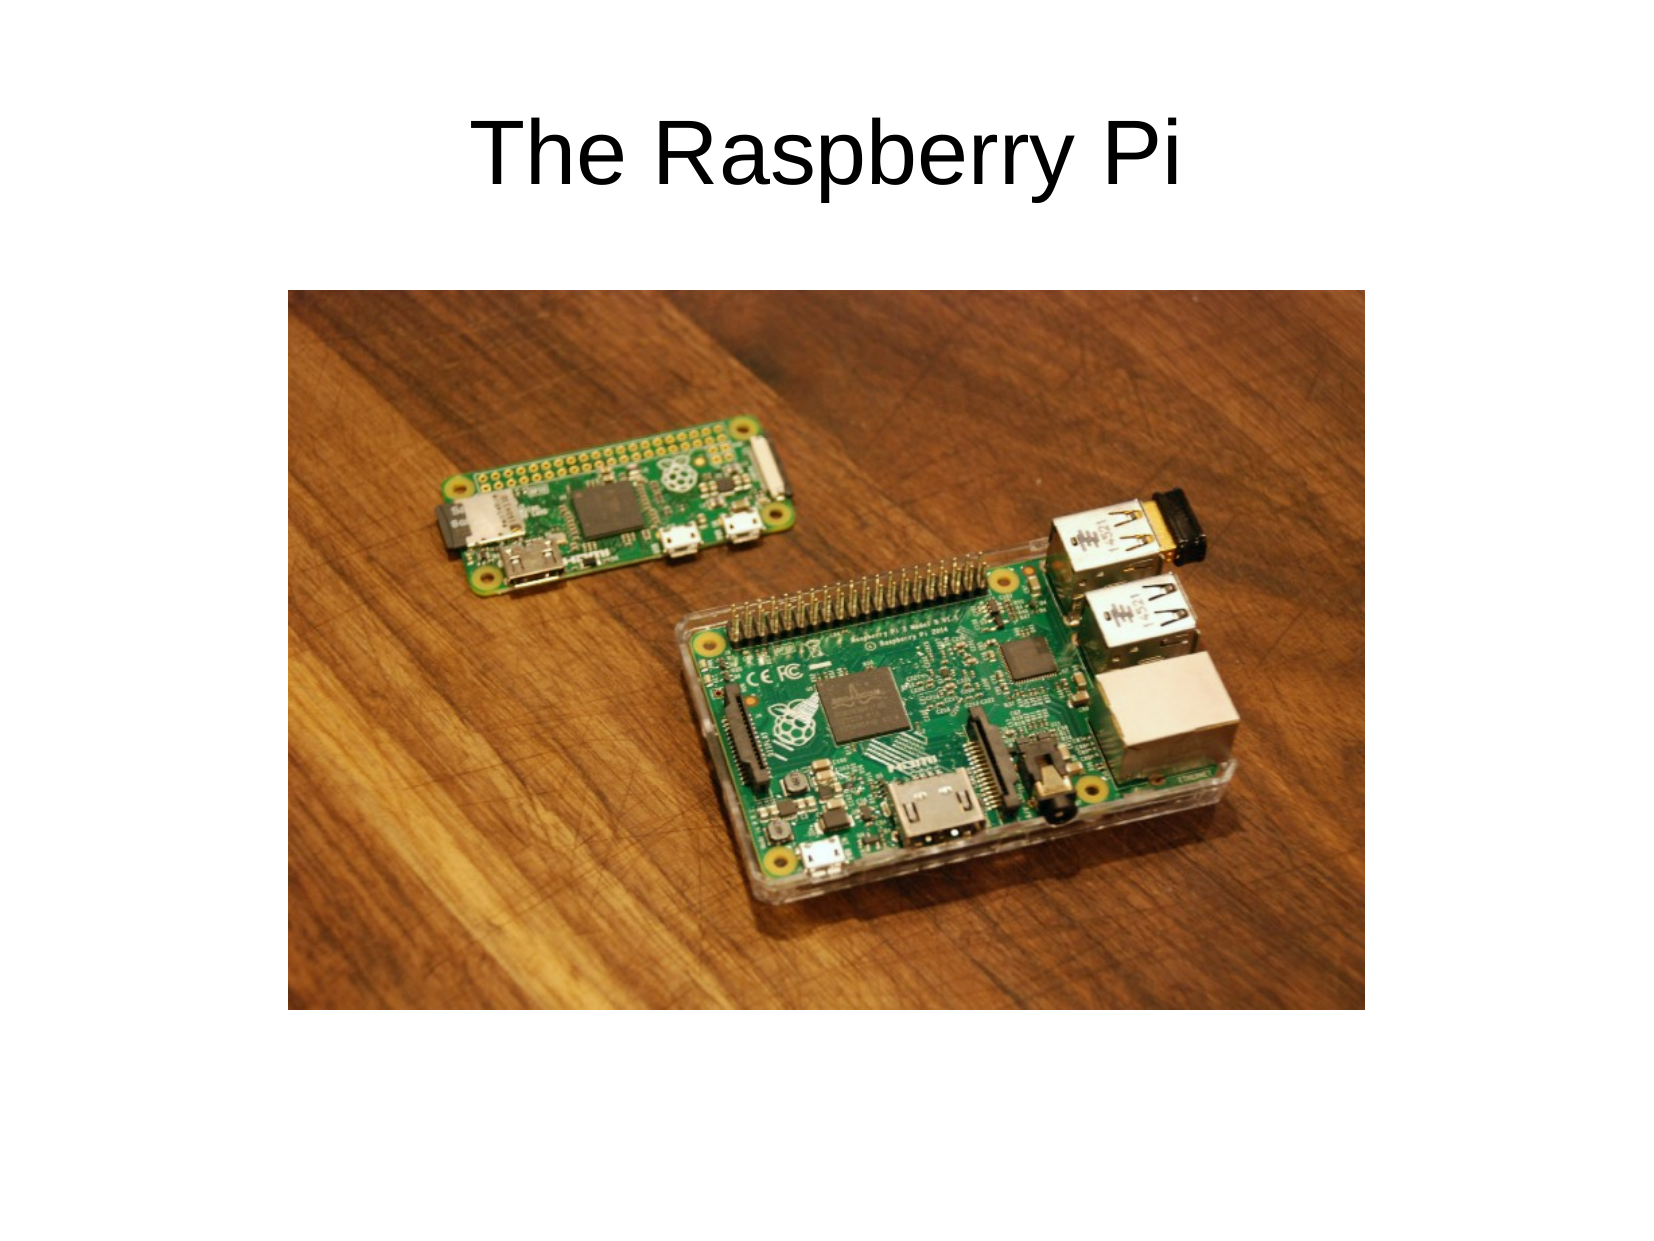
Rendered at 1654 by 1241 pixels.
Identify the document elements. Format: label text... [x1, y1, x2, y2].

title The Raspberry Pi [82, 49, 1571, 257]
picture [288, 290, 1365, 1010]
